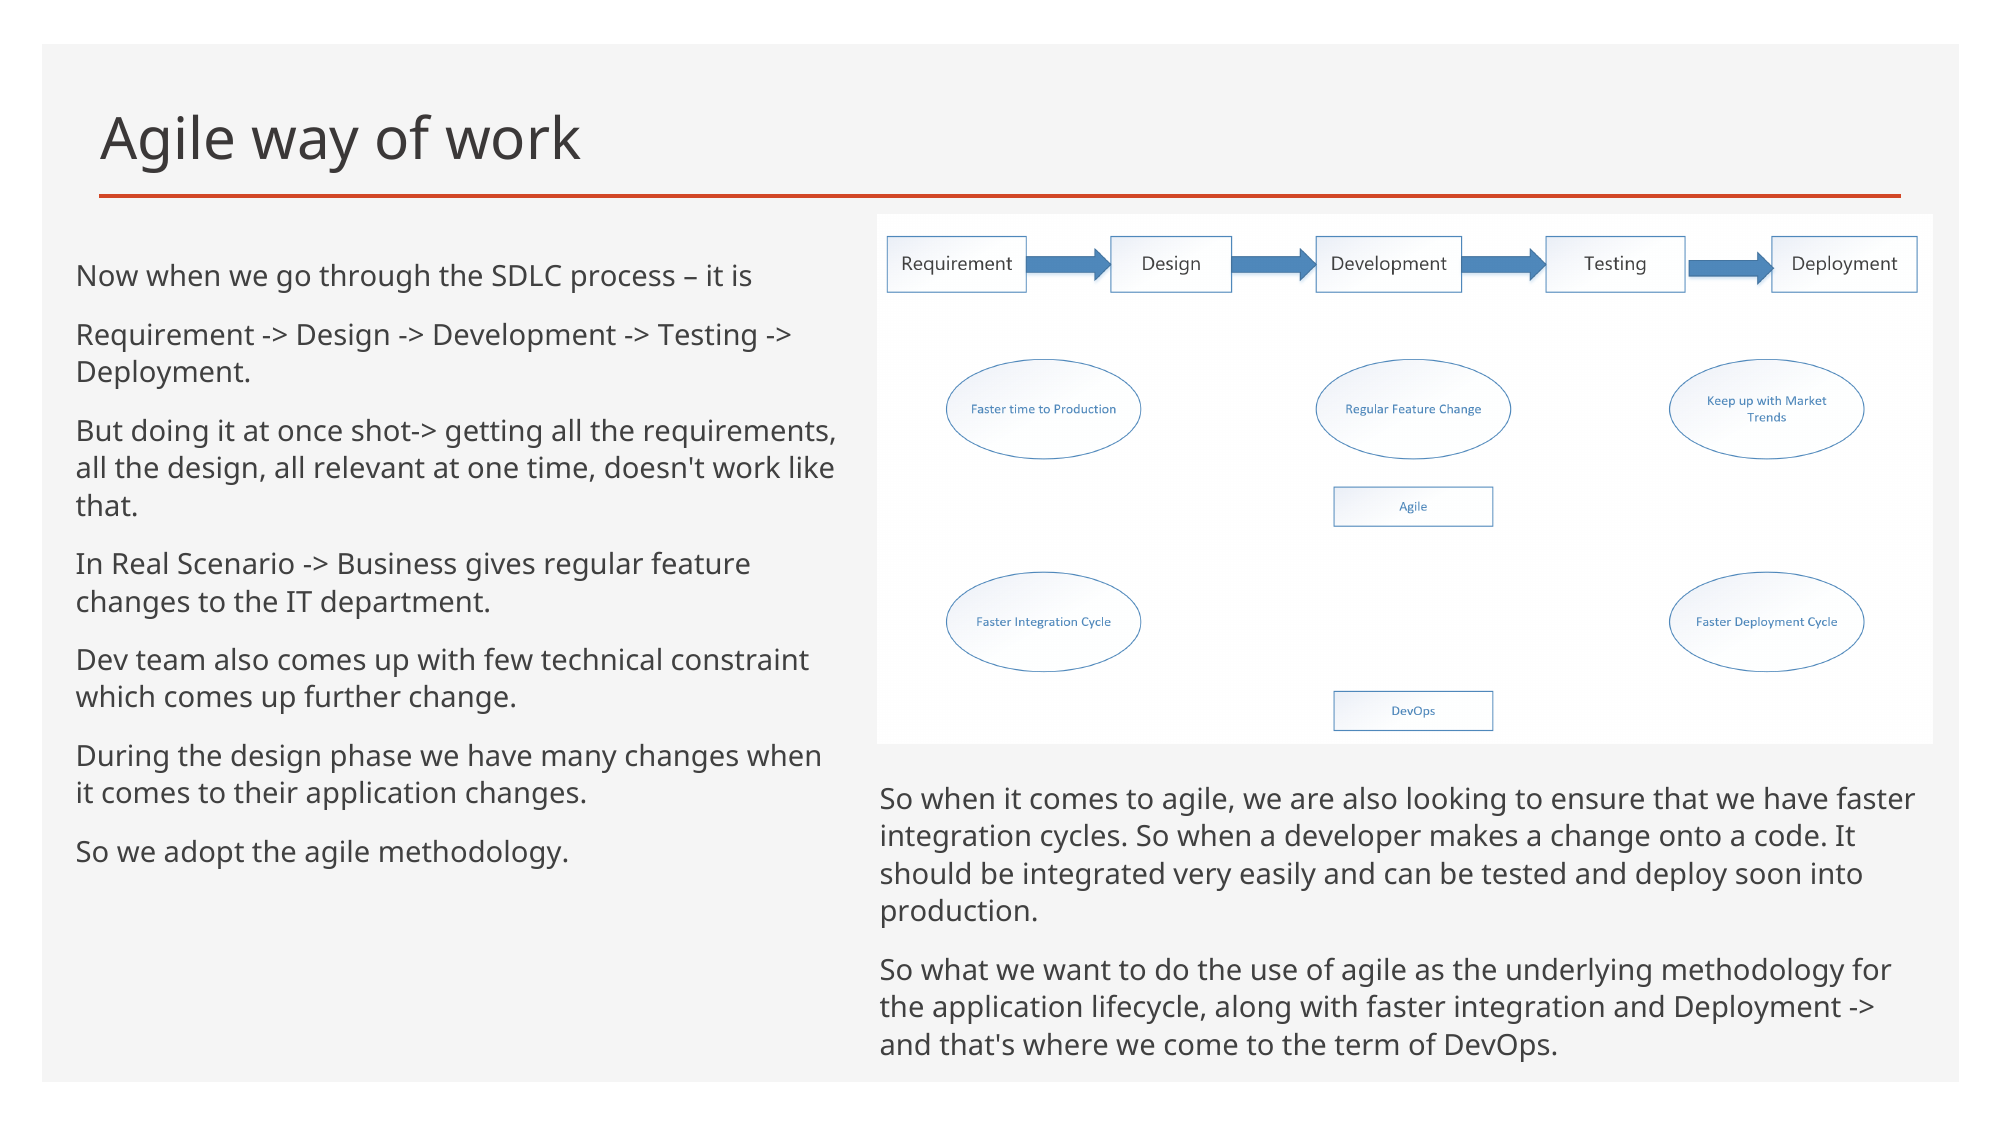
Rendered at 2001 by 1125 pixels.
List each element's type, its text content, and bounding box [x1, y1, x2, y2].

text_box Now when we go through the SDLC process – it is Requirement -> Design -> Development -> Testing -> Deployment. But doing it at once shot-> getting all the requirements, all the design, all relevant at one time, doesn't work like that. In Real Scenario -> Business gives regular feature changes to the IT department. Dev team also comes up with few technical constraint which comes up further change. During the design phase we have many changes when it comes to their application changes. So we adopt the agile methodology. [60, 247, 858, 1063]
title Agile way of work [85, 73, 1214, 179]
picture [877, 214, 1933, 744]
text_box So when it comes to agile, we are also looking to ensure that we have faster integration cycles. So when a developer makes a change onto a code. It should be integrated very easily and can be tested and deploy soon into production. So what we want to do the use of agile as the underlying methodology for the application lifecycle, along with faster integration and Deployment -> and that's where we come to the term of DevOps. [865, 770, 1933, 1068]
